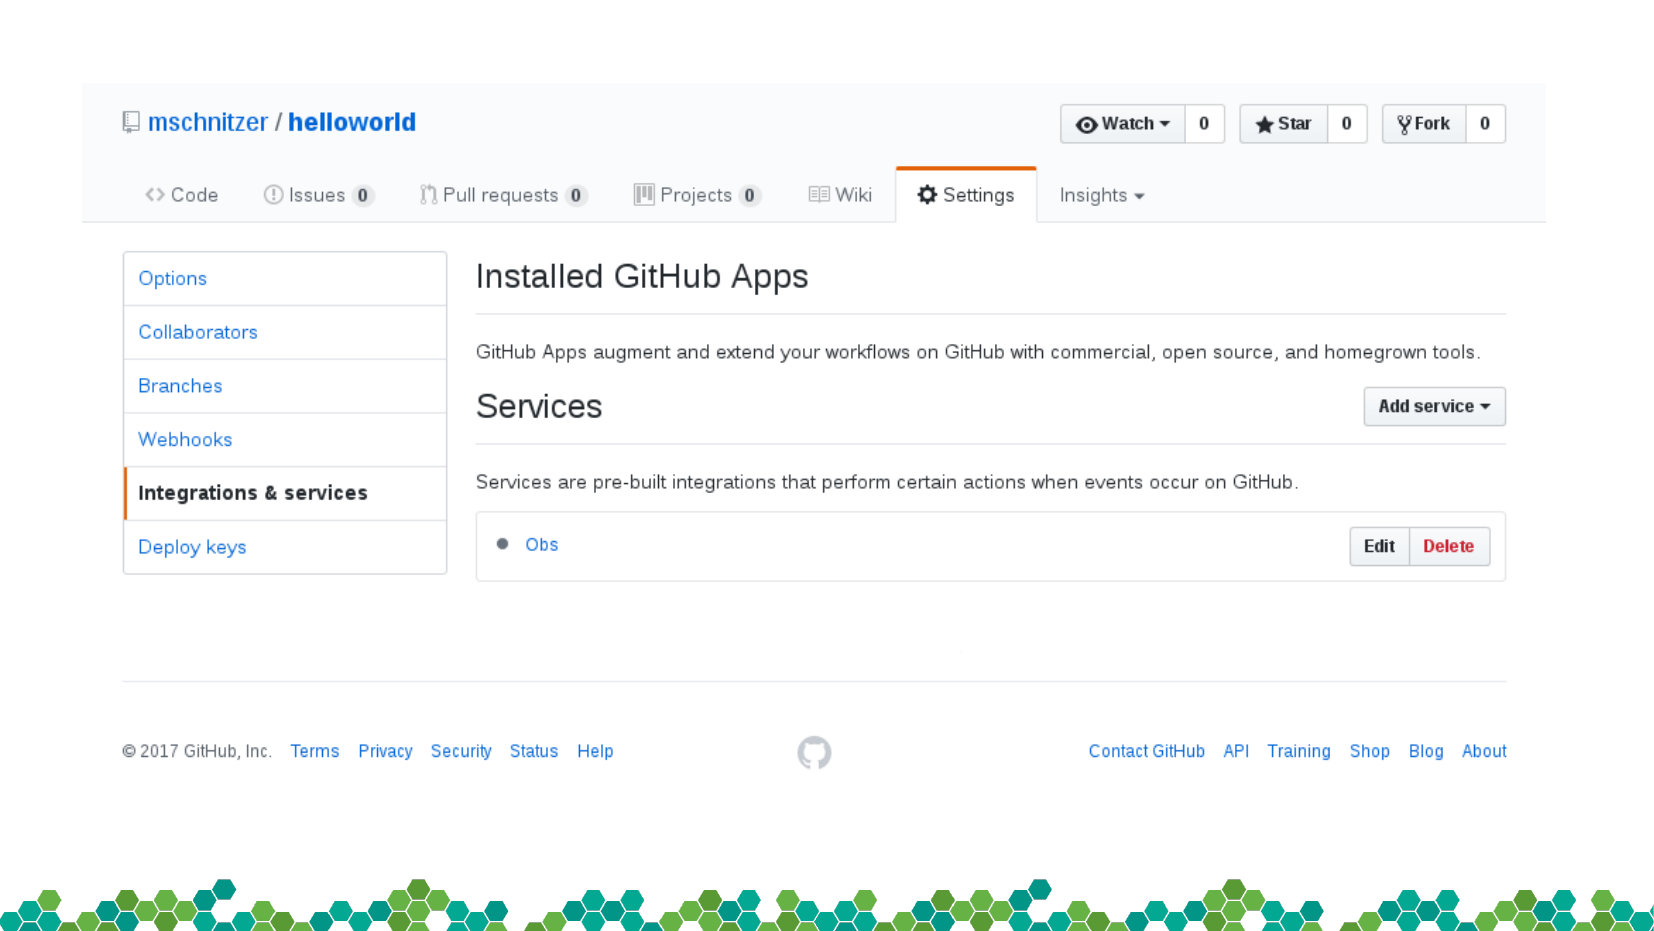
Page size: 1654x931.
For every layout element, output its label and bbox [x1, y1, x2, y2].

picture [0, 871, 1654, 931]
picture [82, 83, 1546, 804]
